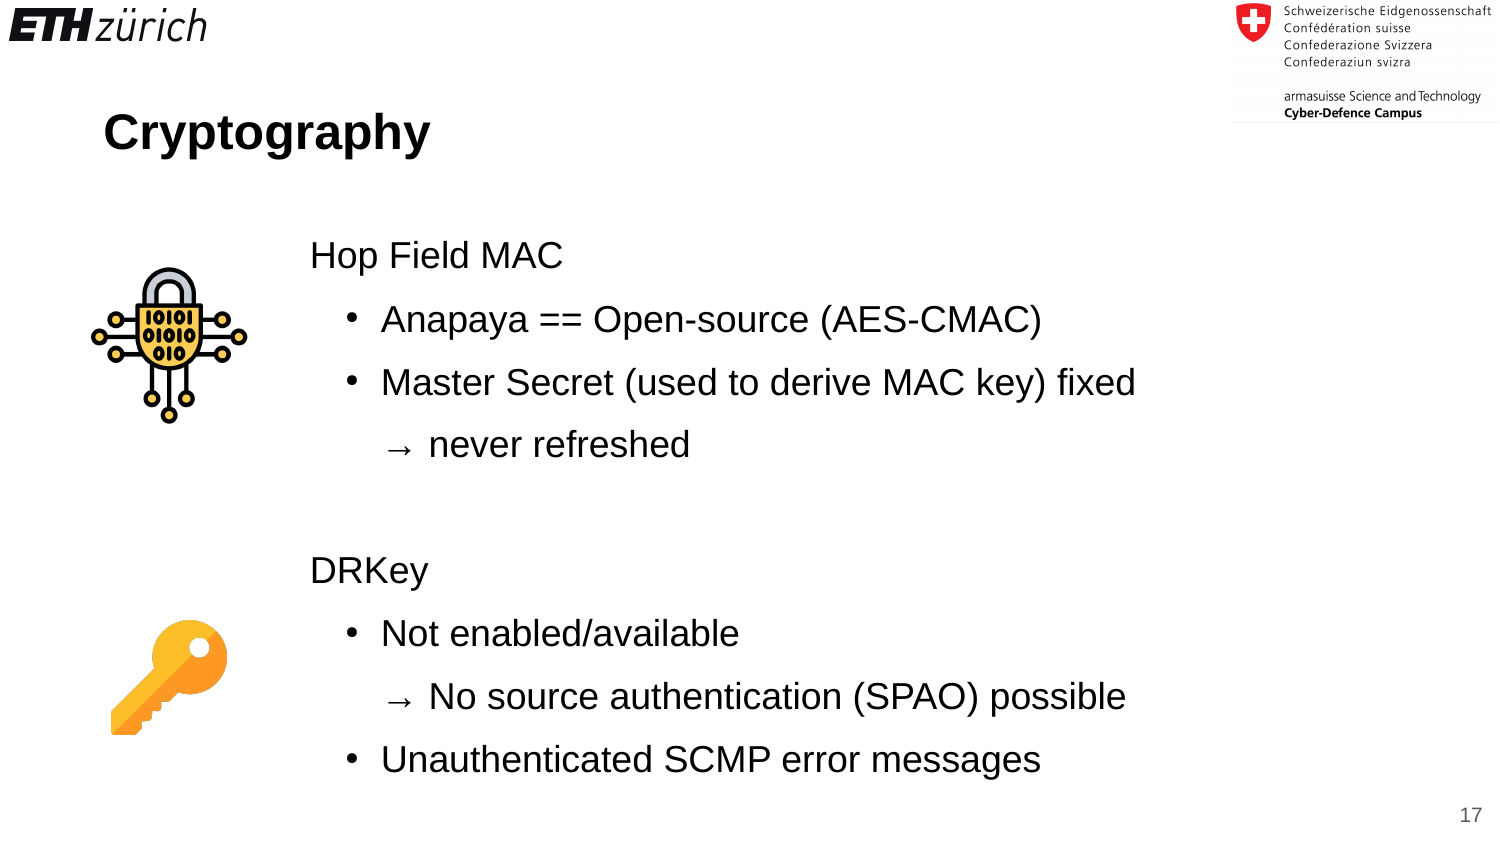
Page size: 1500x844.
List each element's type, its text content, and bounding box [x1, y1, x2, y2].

picture [8, 8, 207, 42]
picture [88, 264, 250, 426]
picture [1231, 0, 1500, 123]
text_box Hop Field MAC Anapaya == Open-source (AES-CMAC) Master Secret (used to derive MAC key) fixed → never refreshed DRKey Not enabled/available → No source authentication (SPAO) possible Unauthenticated SCMP error messages [295, 206, 1388, 789]
text_box Cryptography [88, 88, 1182, 178]
picture [111, 620, 227, 736]
